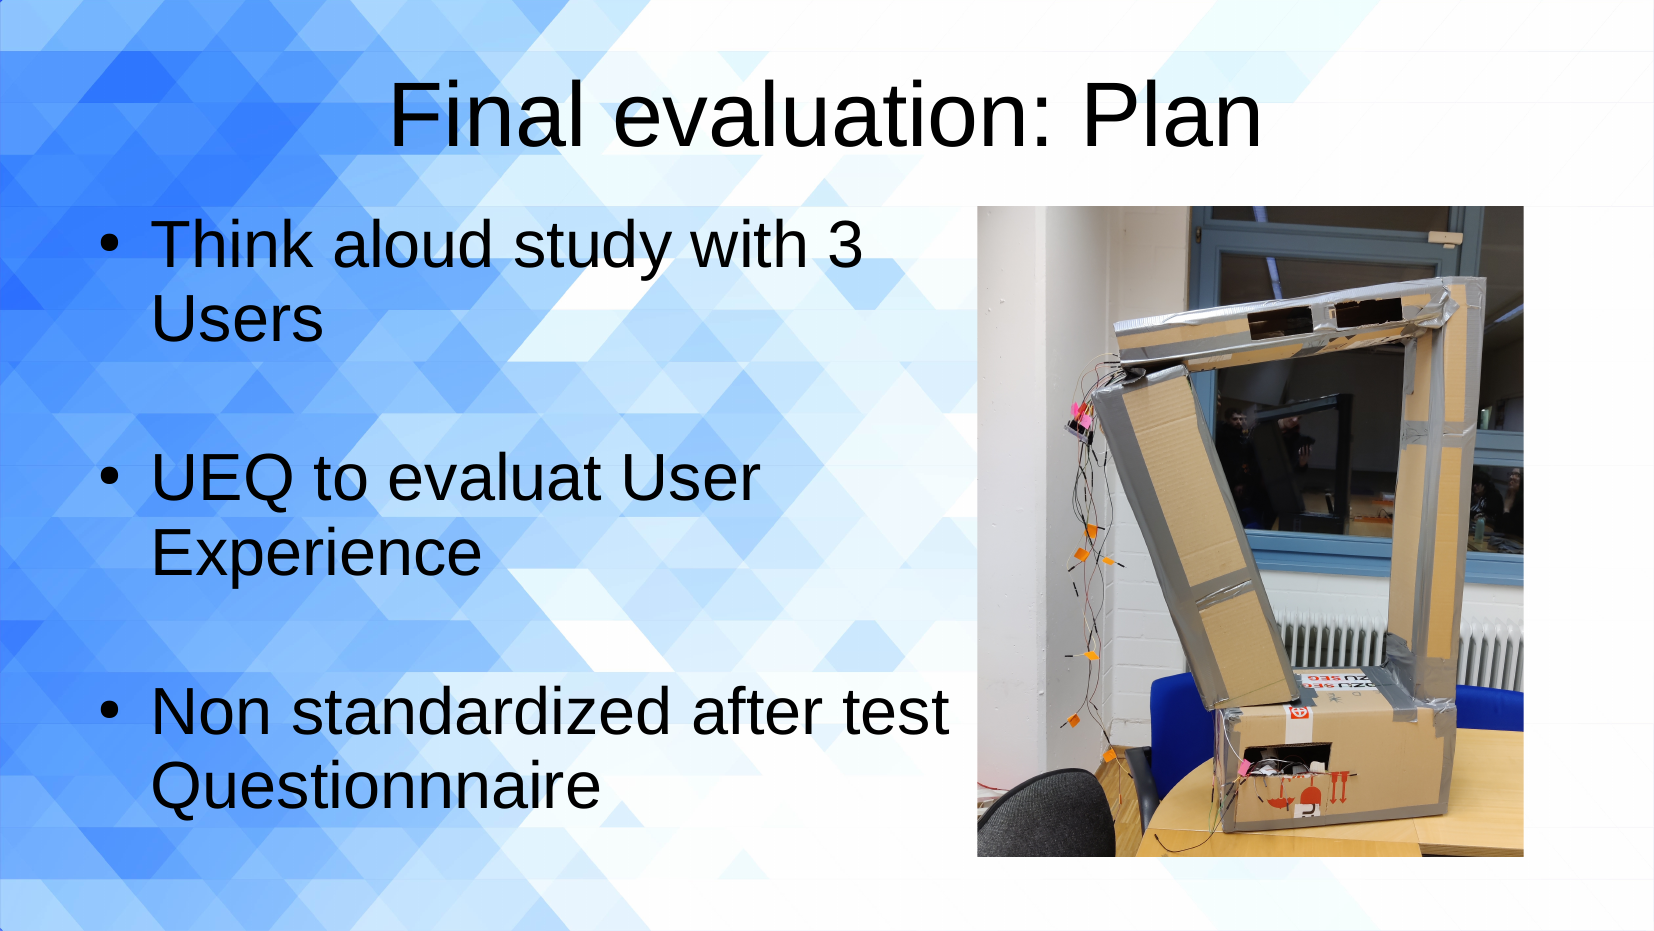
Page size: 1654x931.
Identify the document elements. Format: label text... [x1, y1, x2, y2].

title Final evaluation: Plan [82, 37, 1571, 193]
picture [0, 0, 1654, 931]
list Think aloud study with 3 Users UEQ to evaluat User Experience Non standardized after test Questionnnaire [79, 206, 977, 857]
